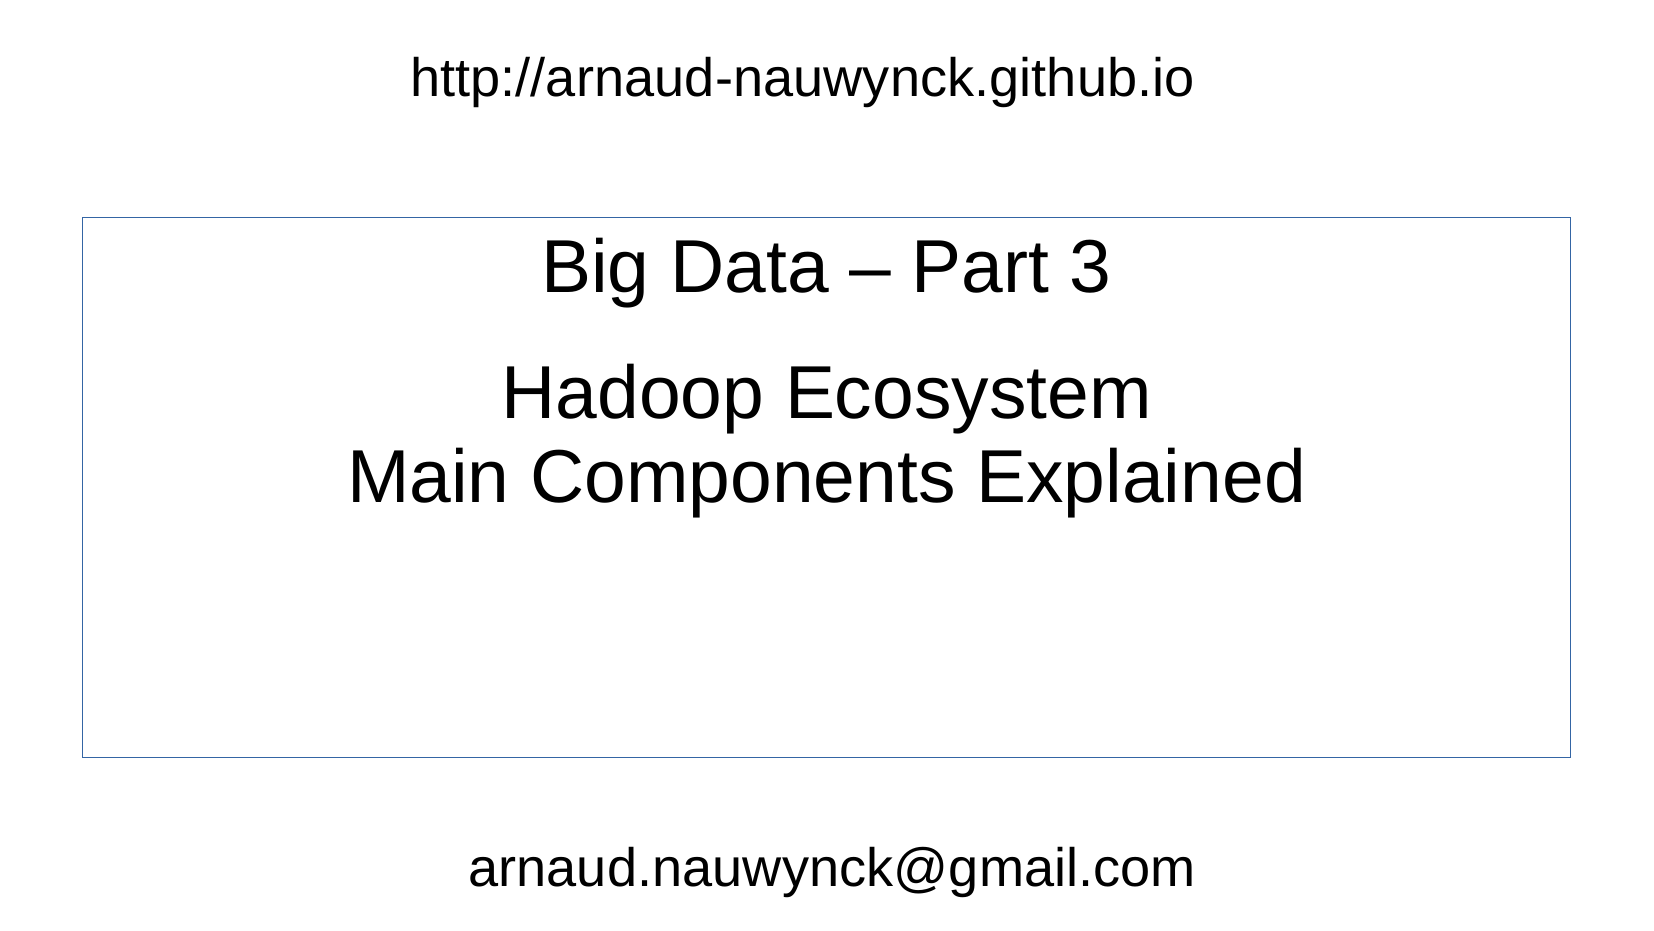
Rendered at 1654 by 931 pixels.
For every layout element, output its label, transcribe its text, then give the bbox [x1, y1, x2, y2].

title arnaud.nauwynck@gmail.com [88, 789, 1577, 931]
text_box Big Data – Part 3 Hadoop Ecosystem Main Components Explained [82, 217, 1571, 758]
title http://arnaud-nauwynck.github.io [59, 0, 1548, 156]
